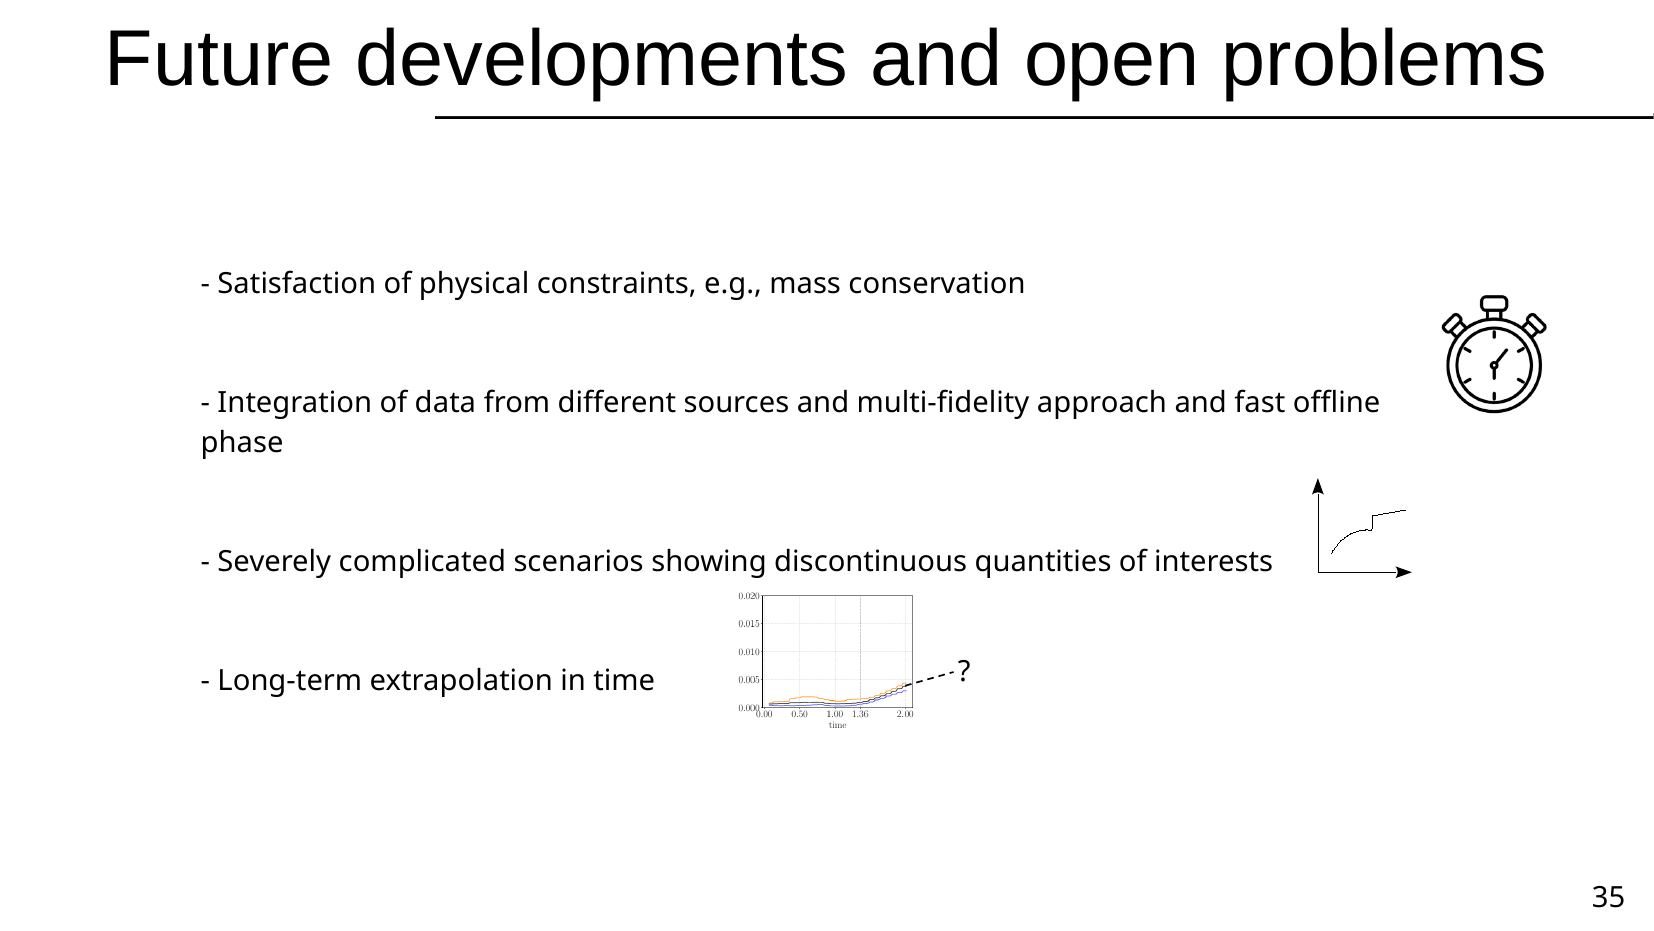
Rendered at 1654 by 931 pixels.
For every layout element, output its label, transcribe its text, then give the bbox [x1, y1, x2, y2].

text_box ? [952, 642, 973, 696]
text_box - Satisfaction of physical constraints, e.g., mass conservation - Integration of data from different sources and multi-fidelity approach and fast offline phase - Severely complicated scenarios showing discontinuous quantities of interests - Long-term extrapolation in time [185, 254, 1443, 768]
title Future developments and open problems [0, 0, 1654, 117]
picture [721, 589, 928, 734]
picture [1419, 279, 1569, 429]
